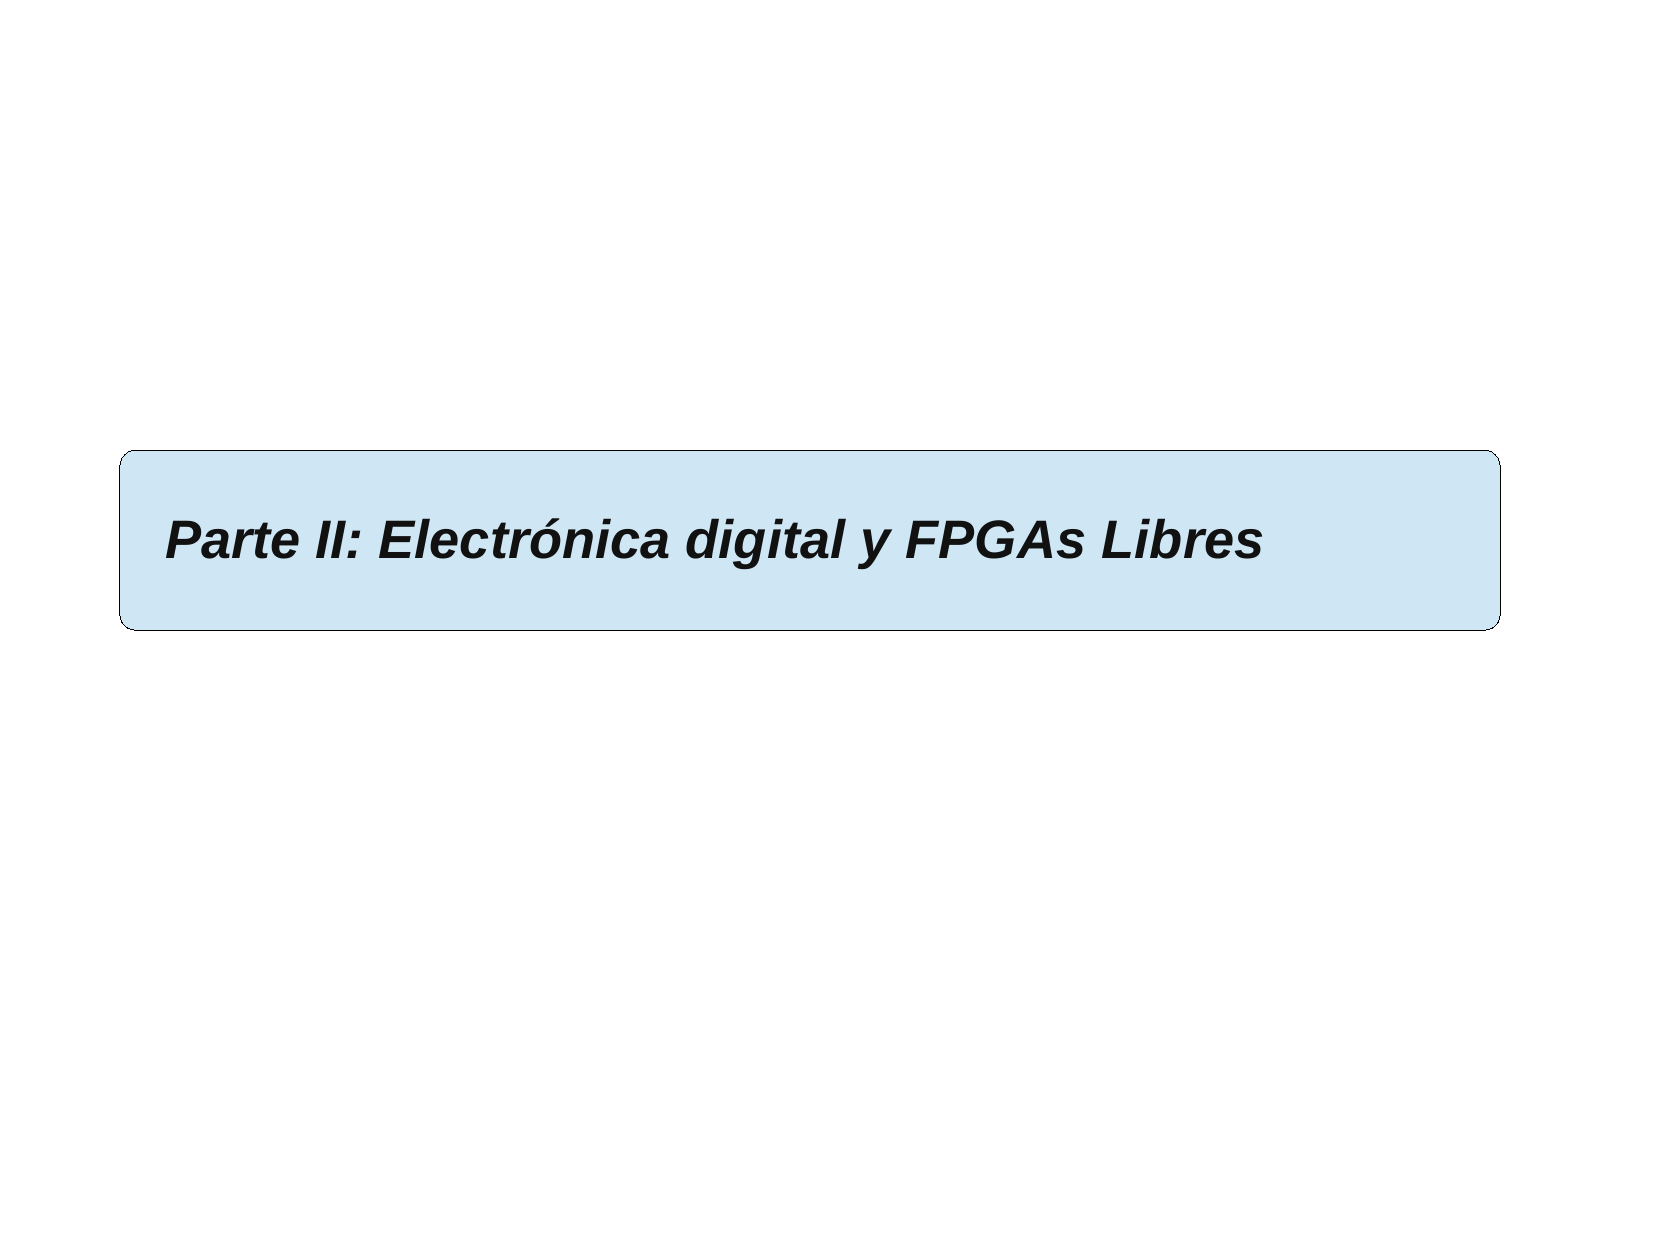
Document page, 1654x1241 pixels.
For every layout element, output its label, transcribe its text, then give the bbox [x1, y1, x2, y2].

text_box Parte II: Electrónica digital y FPGAs Libres [165, 478, 1276, 601]
text_box [119, 450, 1501, 631]
